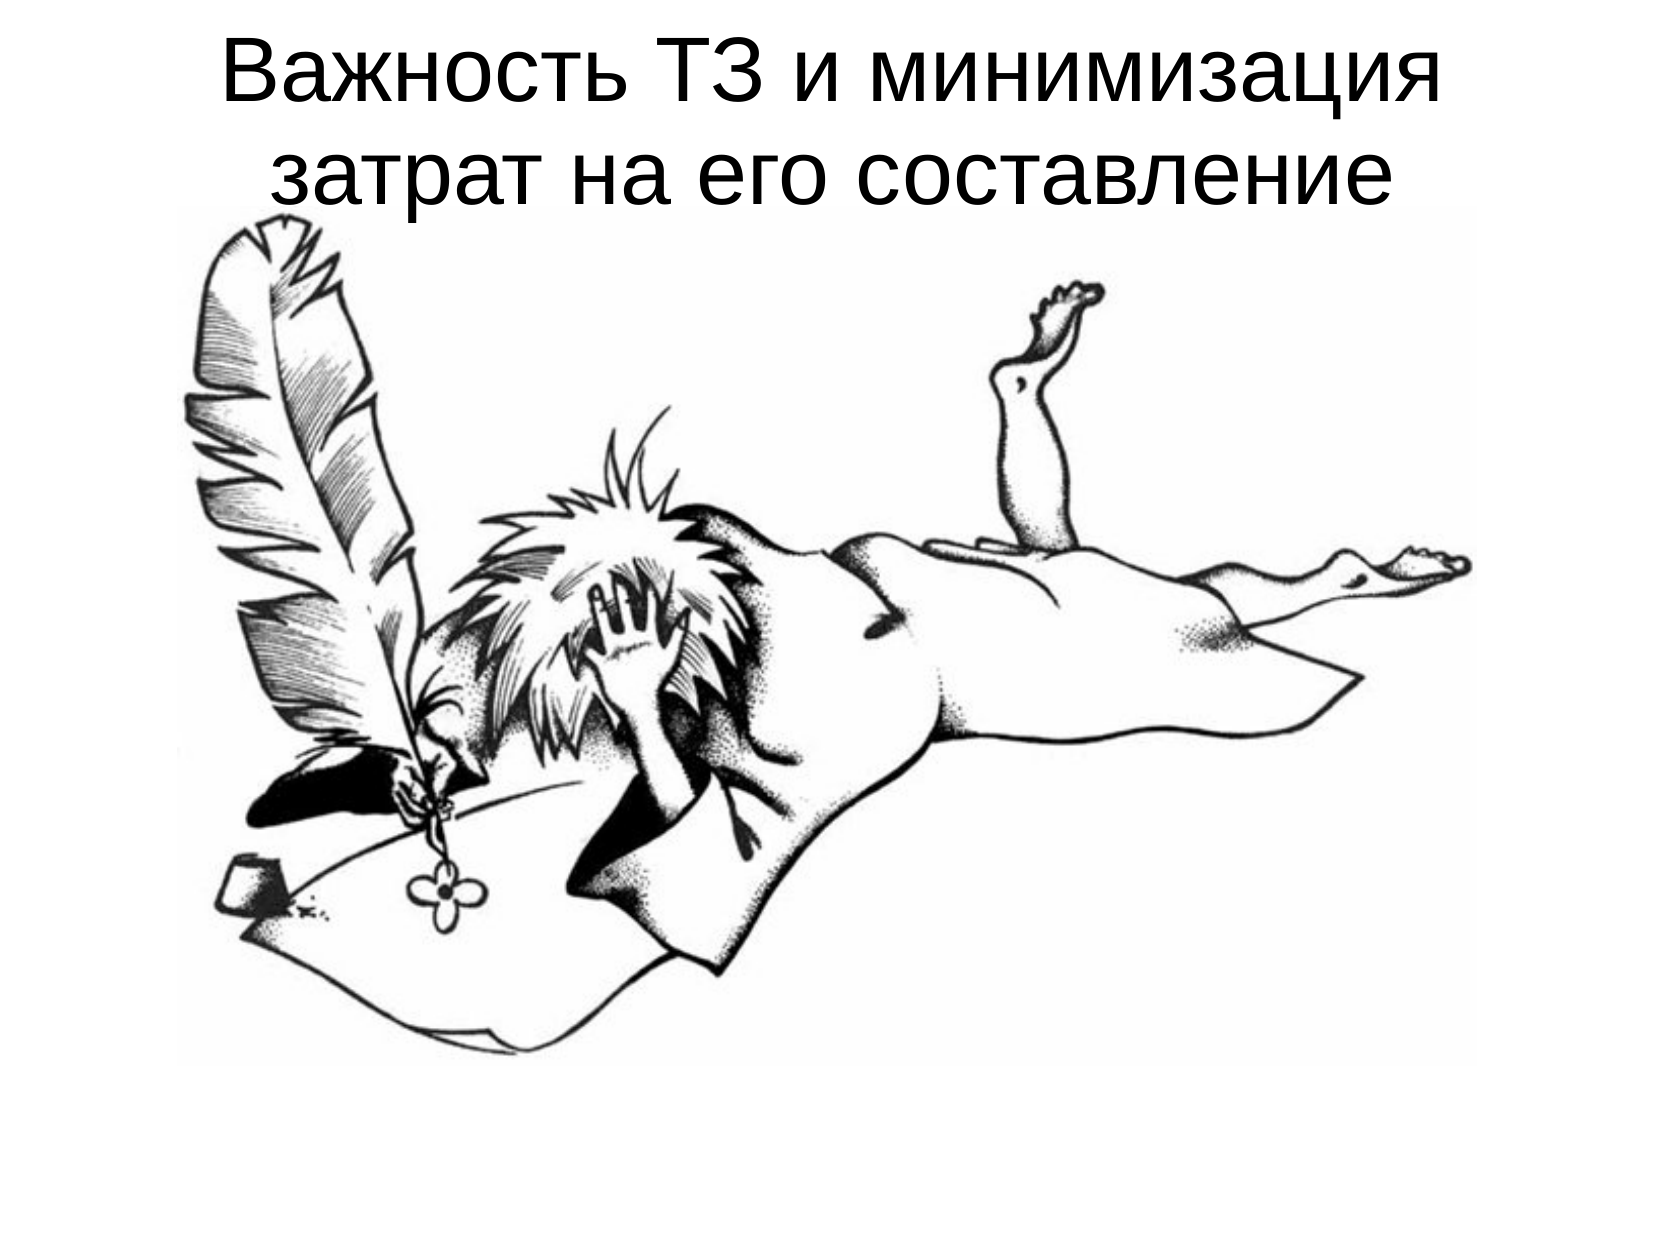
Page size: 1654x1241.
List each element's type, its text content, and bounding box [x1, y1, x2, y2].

title Важность ТЗ и минимизация затрат на его составление [88, 18, 1577, 224]
picture [177, 224, 1477, 1066]
